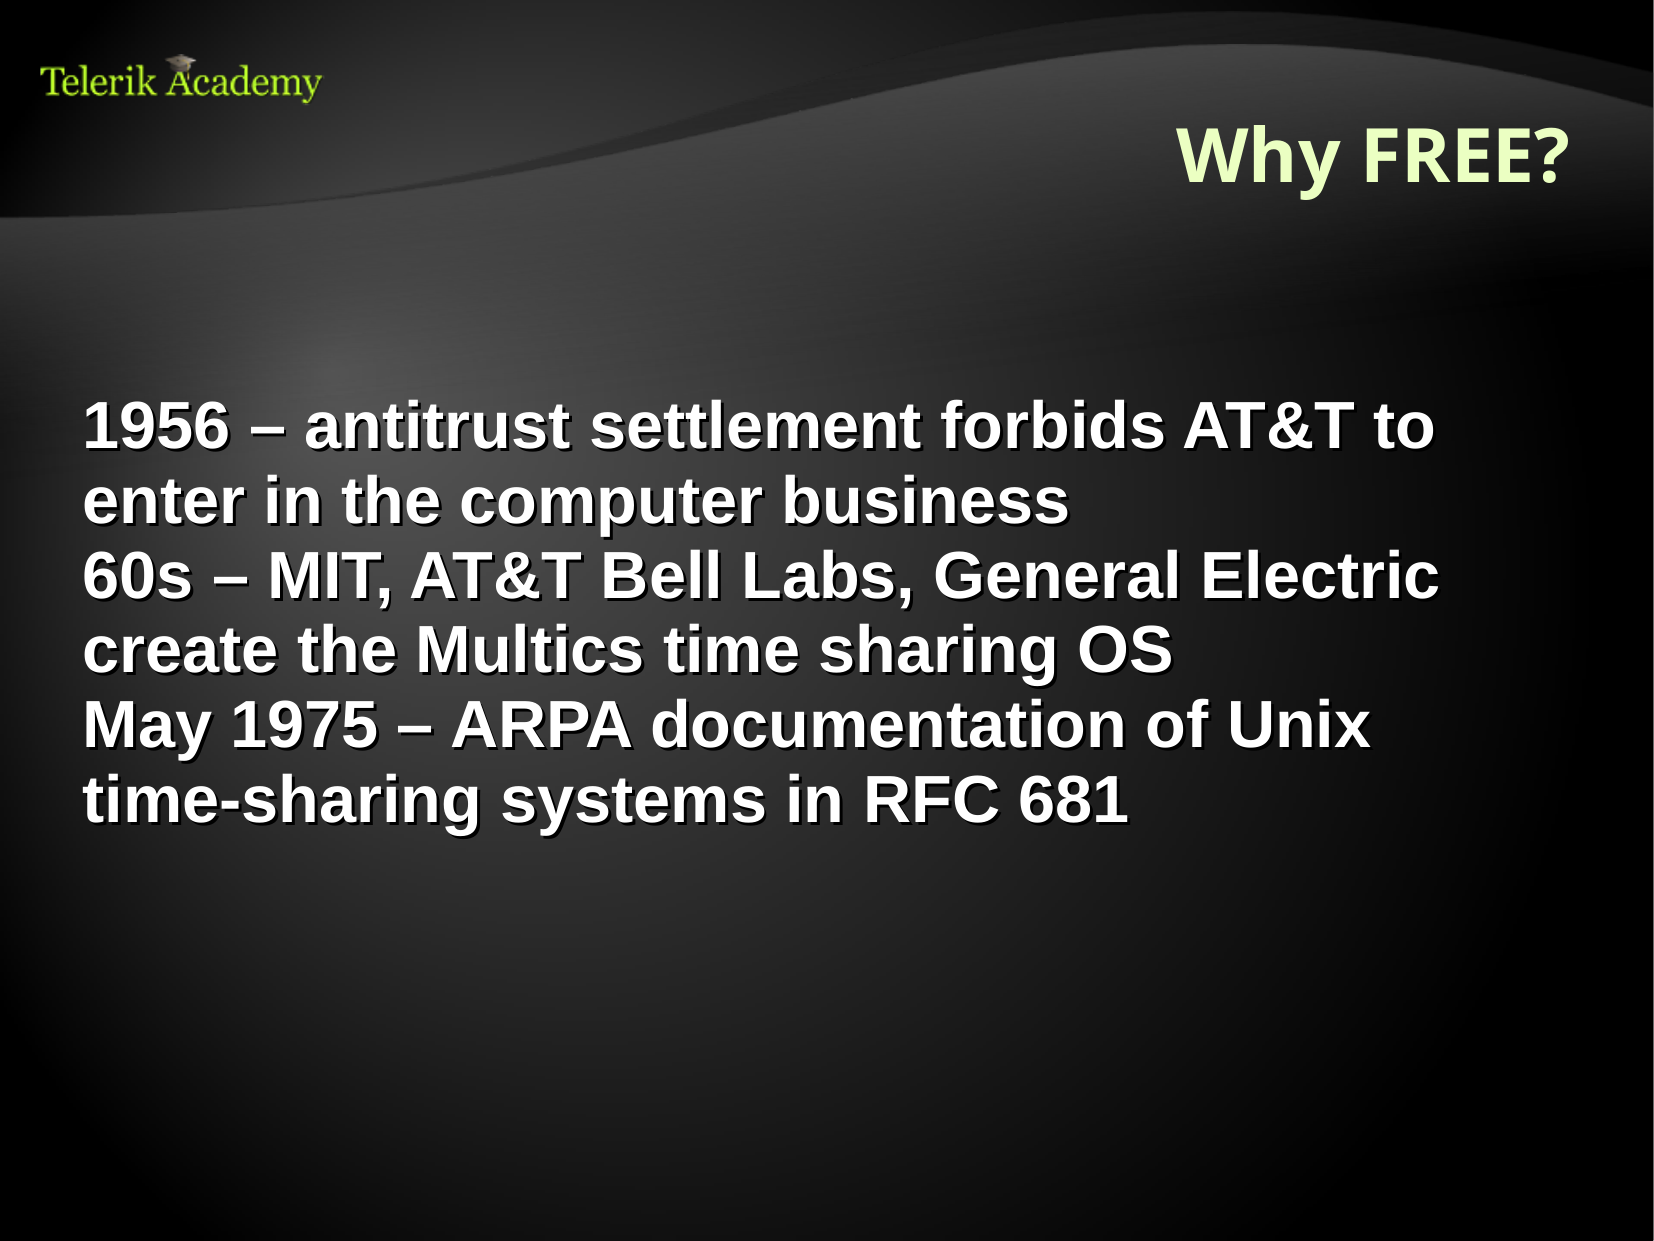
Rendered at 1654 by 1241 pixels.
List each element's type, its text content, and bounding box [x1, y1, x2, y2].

title Why FREE? [82, 49, 1571, 257]
subtitle 1956 – antitrust settlement forbids AT&T to enter in the computer business 60s – MIT, AT&T Bell Labs, General Electric create the Multics time sharing OS May 1975 – ARPA documentation of Unix time-sharing systems in RFC 681 [82, 290, 1538, 1010]
picture [0, 0, 1654, 1241]
